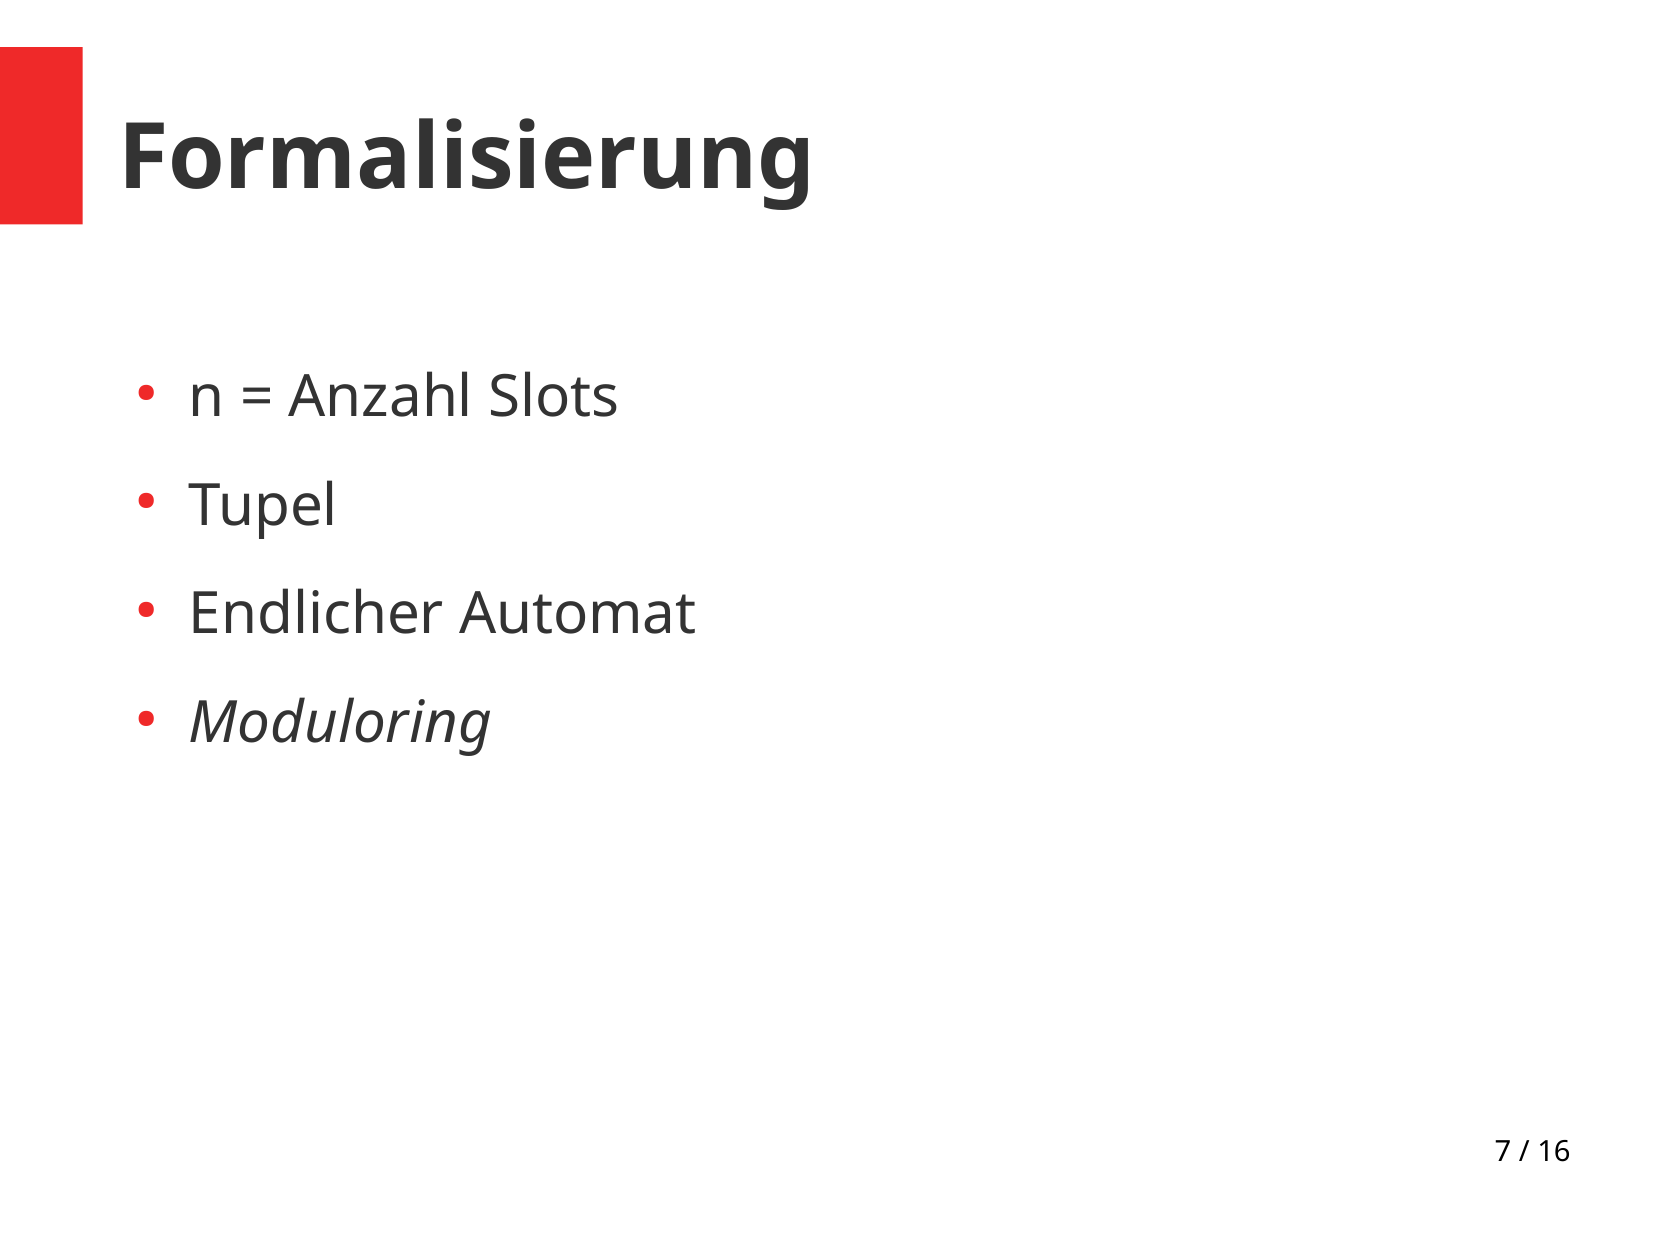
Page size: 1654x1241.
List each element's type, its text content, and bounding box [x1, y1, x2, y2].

title Formalisierung [118, 49, 1571, 257]
list n = Anzahl Slots Tupel Endlicher Automat Moduloring [118, 354, 1536, 1074]
